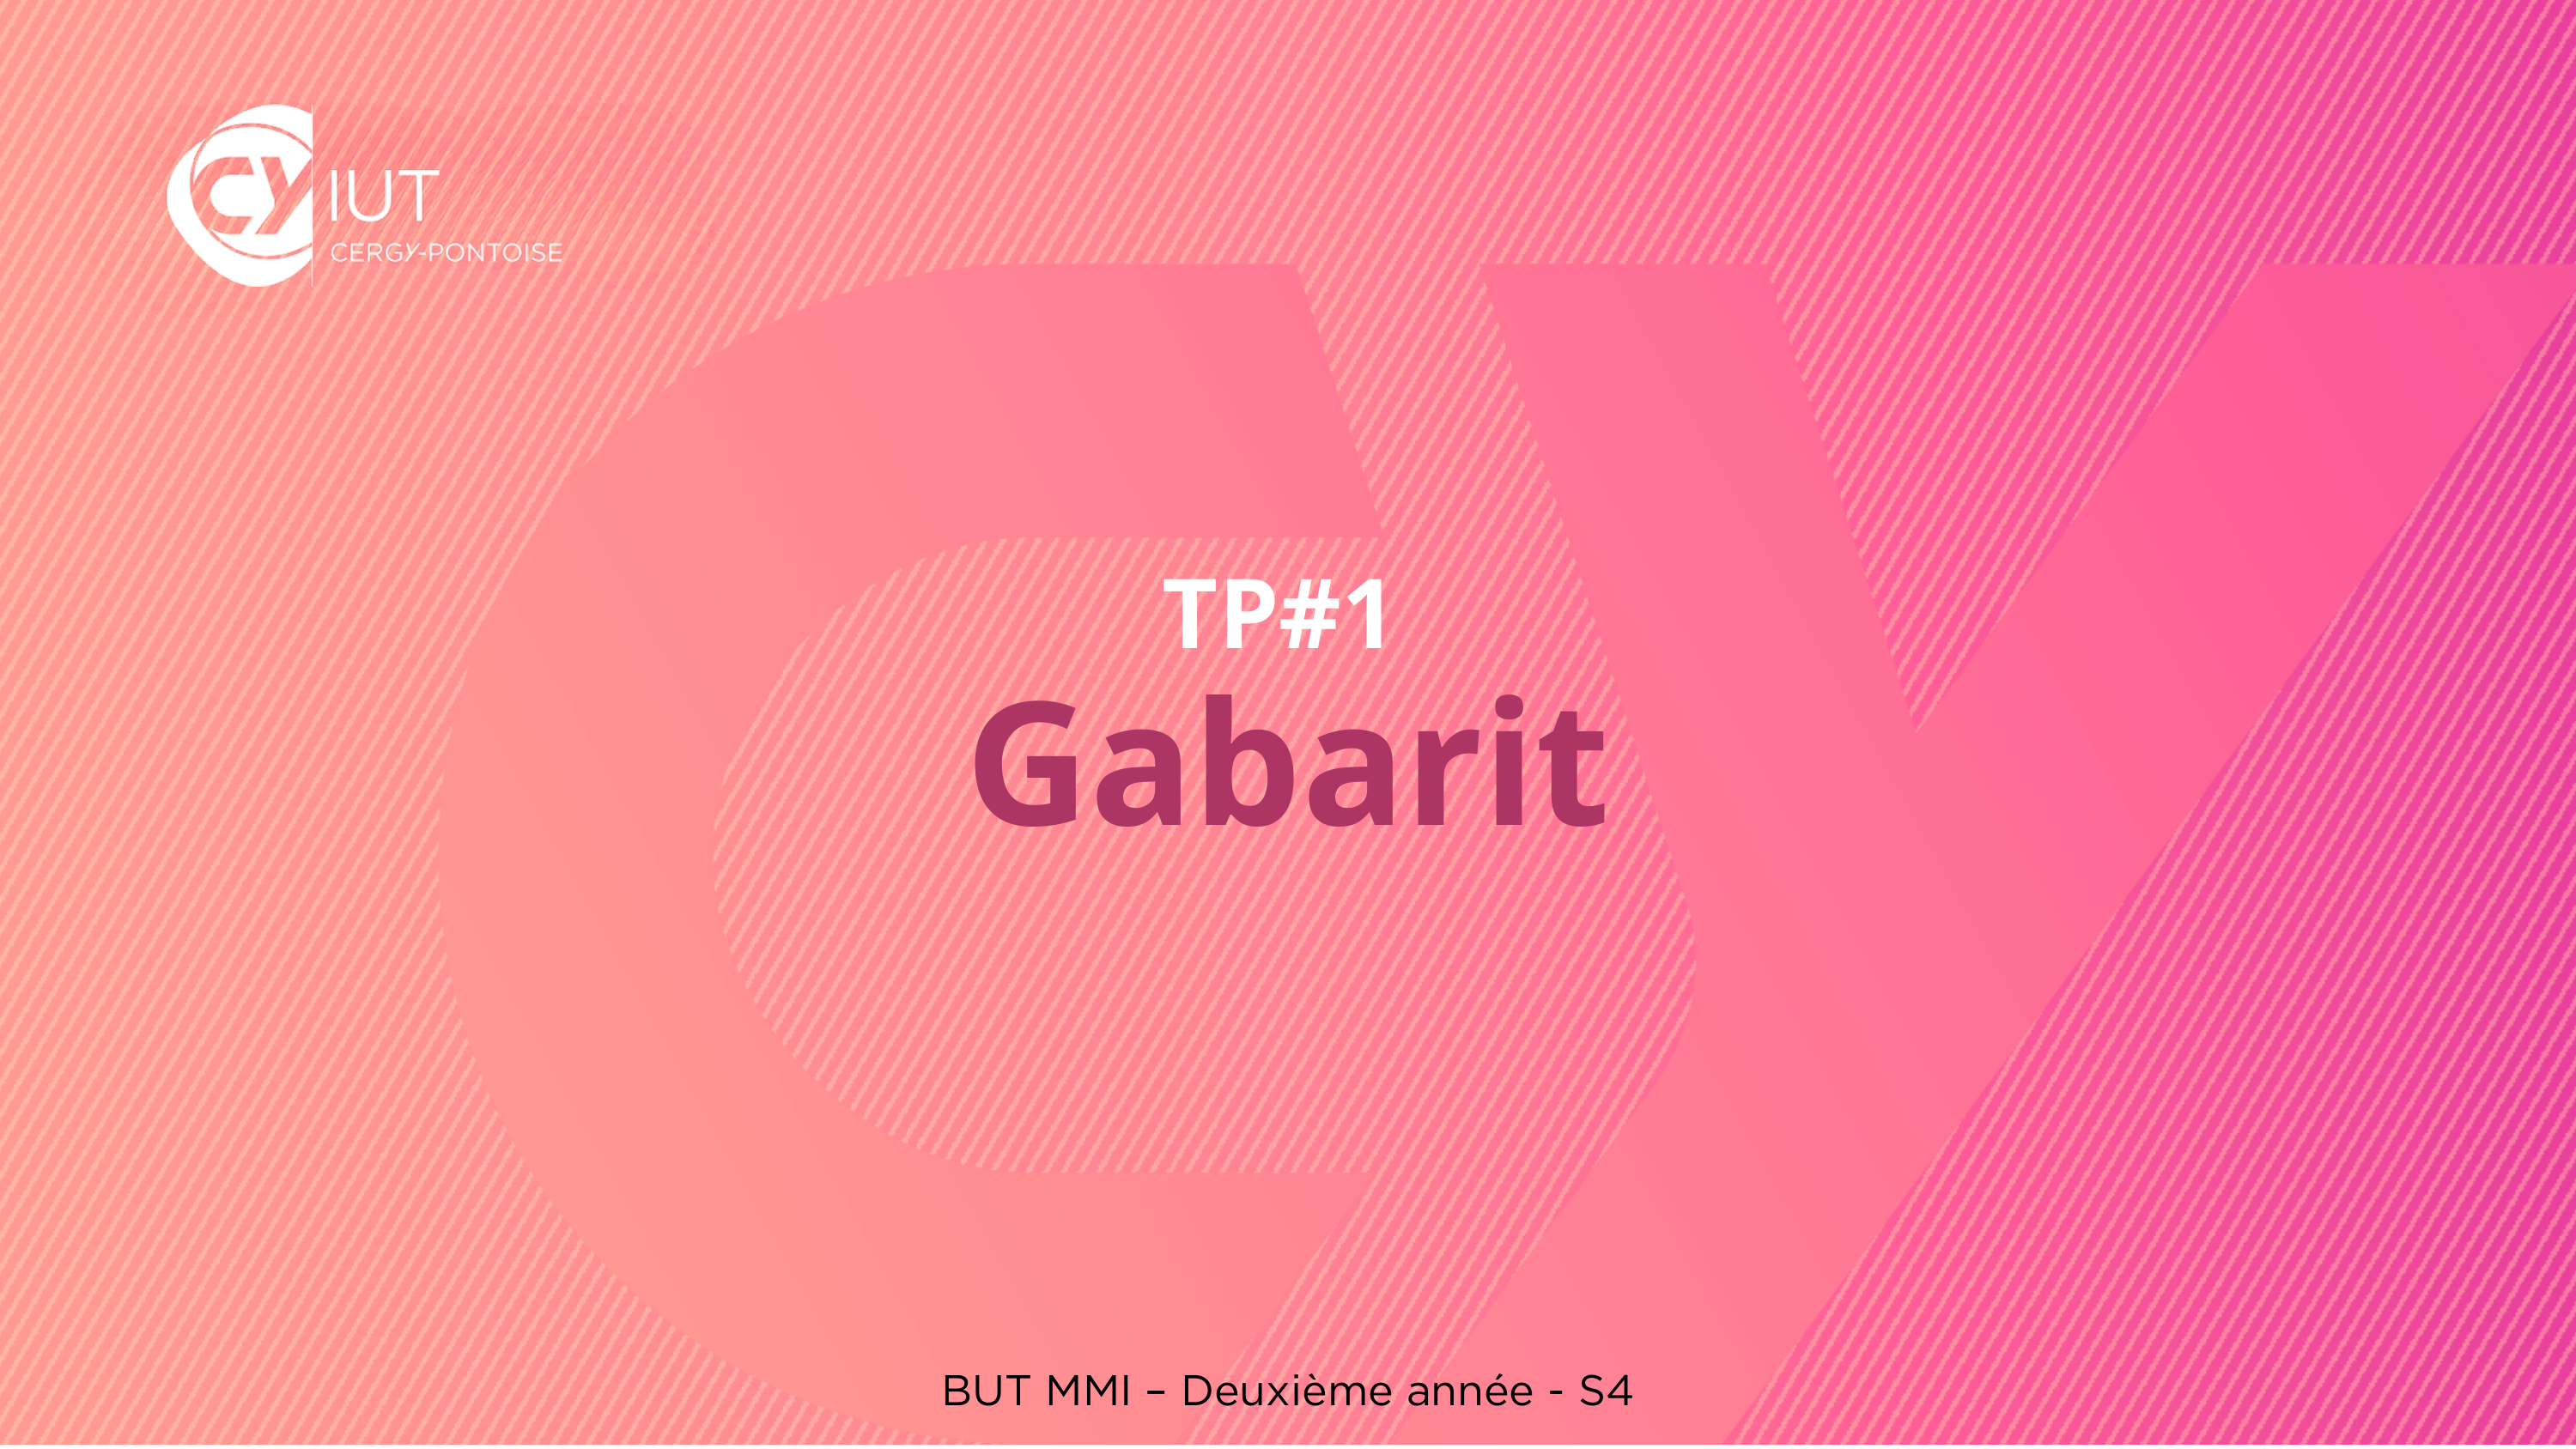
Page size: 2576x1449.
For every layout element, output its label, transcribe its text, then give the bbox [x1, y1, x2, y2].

text_box Gabarit [209, 653, 2367, 860]
text_box BUT MMI – Deuxième année - S4 [766, 1354, 1810, 1415]
text_box TP#1 [879, 532, 1680, 653]
picture [0, 0, 2576, 1445]
